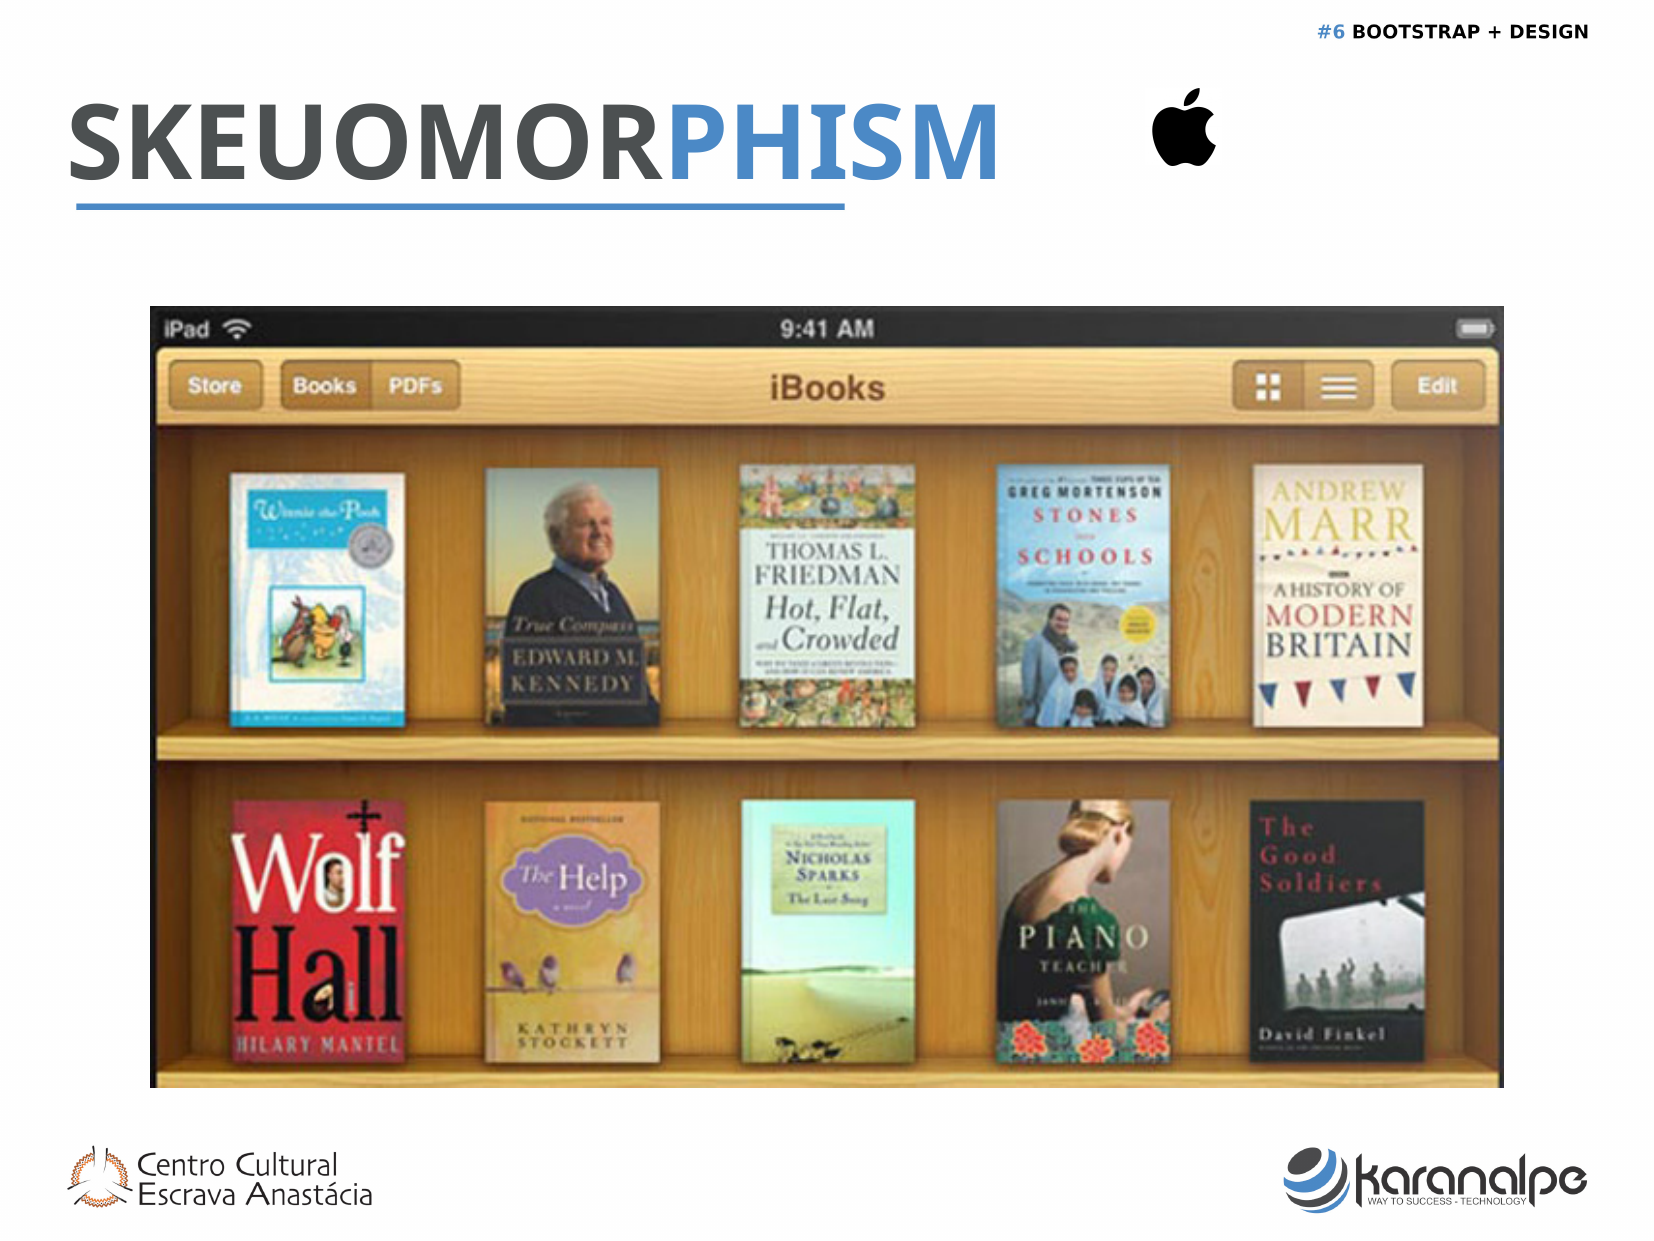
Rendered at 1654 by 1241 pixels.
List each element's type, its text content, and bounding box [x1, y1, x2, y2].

picture [0, 0, 1654, 1241]
title SKEUOMORPHISM [66, 35, 1555, 243]
